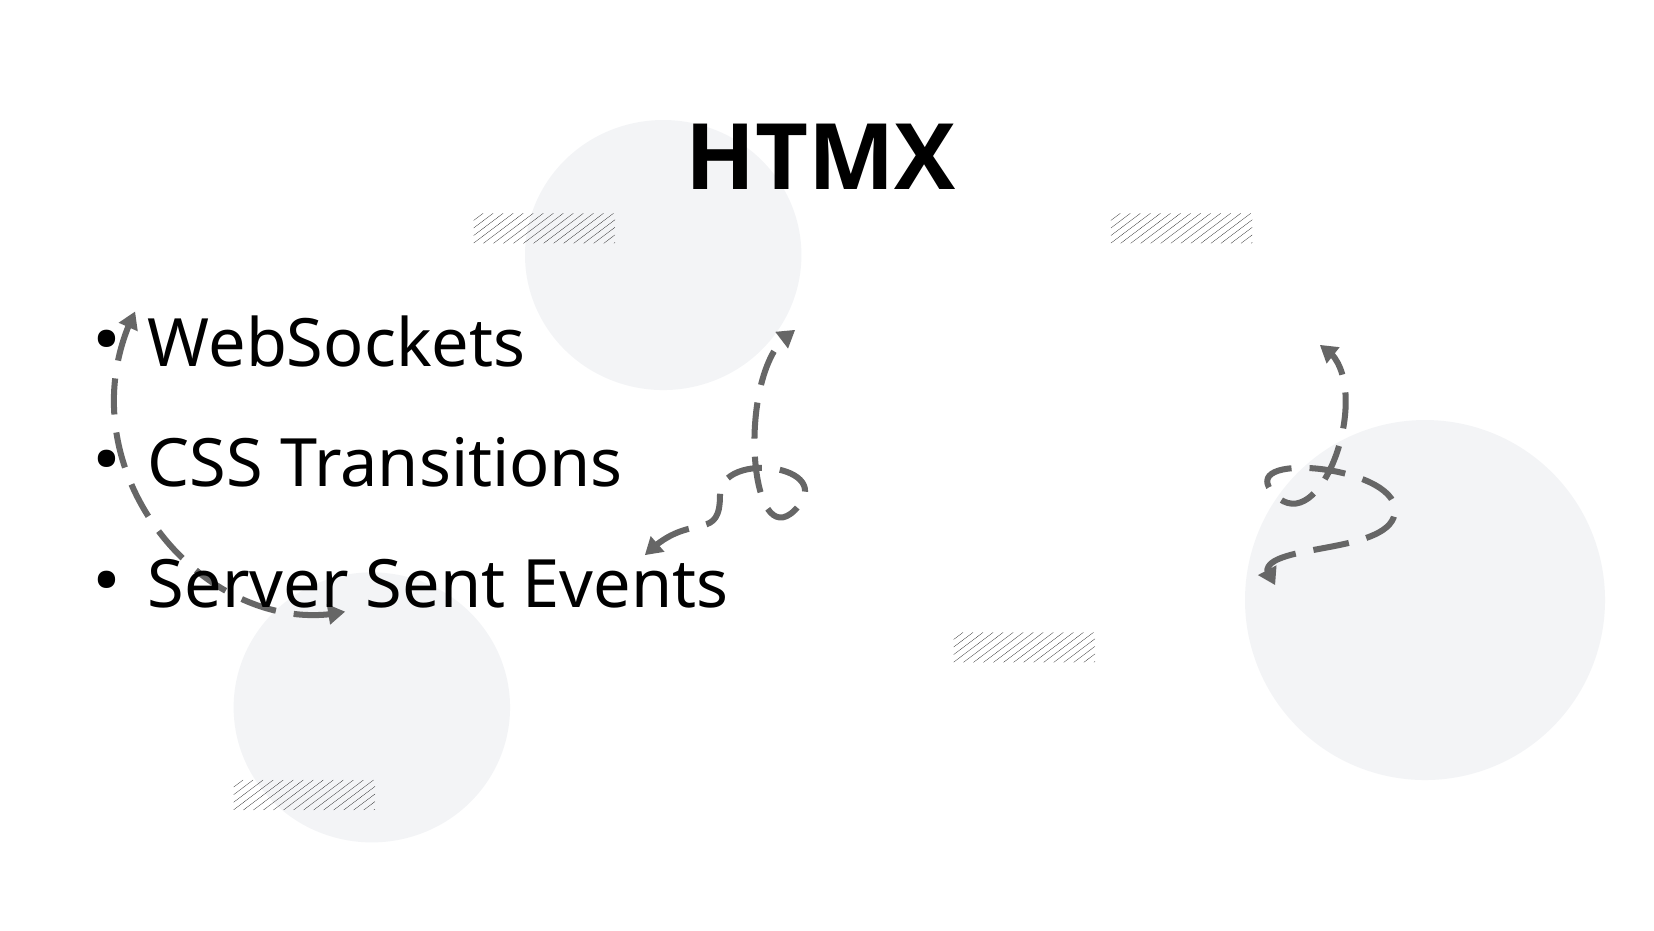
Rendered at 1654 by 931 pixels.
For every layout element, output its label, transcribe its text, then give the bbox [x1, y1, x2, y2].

list WebSockets CSS Transitions Server Sent Events [76, 295, 1565, 835]
title HTMX [76, 76, 1565, 233]
